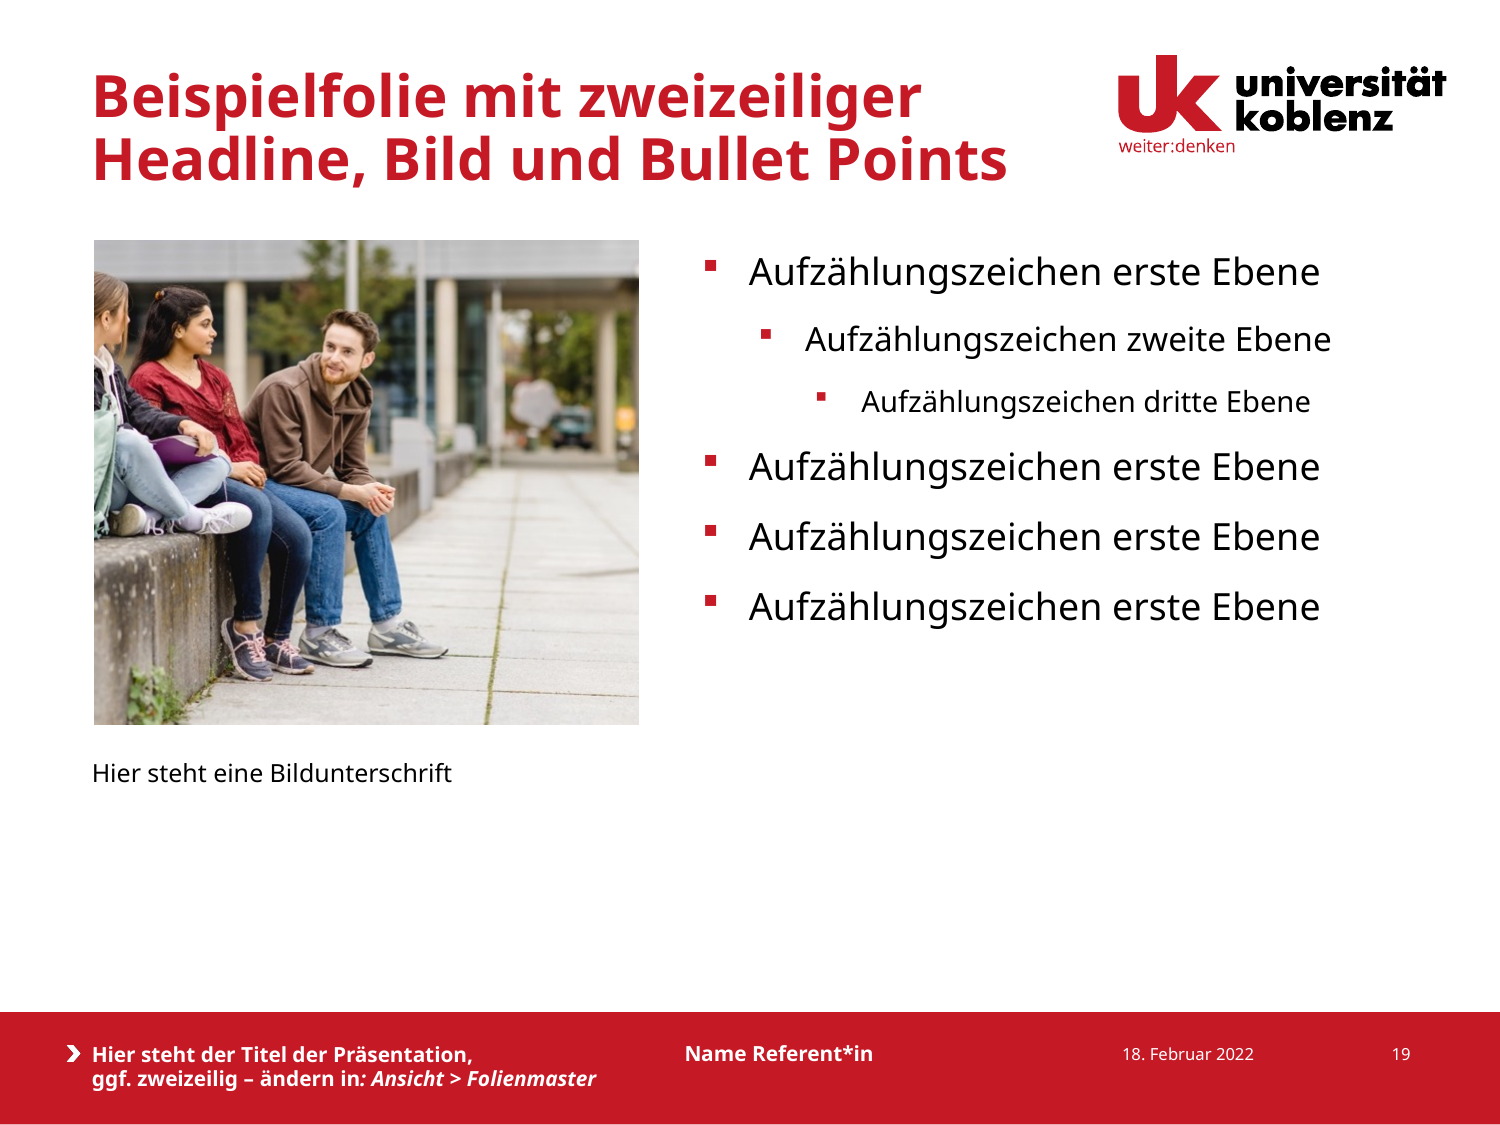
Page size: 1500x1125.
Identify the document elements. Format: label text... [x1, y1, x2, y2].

picture [94, 240, 639, 725]
title Beispielfolie mit zweizeiliger Headline, Bild und Bullet Points [77, 59, 1371, 238]
list Hier steht eine Bildunterschrift [77, 749, 621, 841]
list Aufzählungszeichen erste Ebene Aufzählungszeichen zweite Ebene Aufzählungszeichen dritte Ebene Aufzählungszeichen erste Ebene Aufzählungszeichen erste Ebene Aufzählungszeichen erste Ebene [668, 240, 1373, 725]
